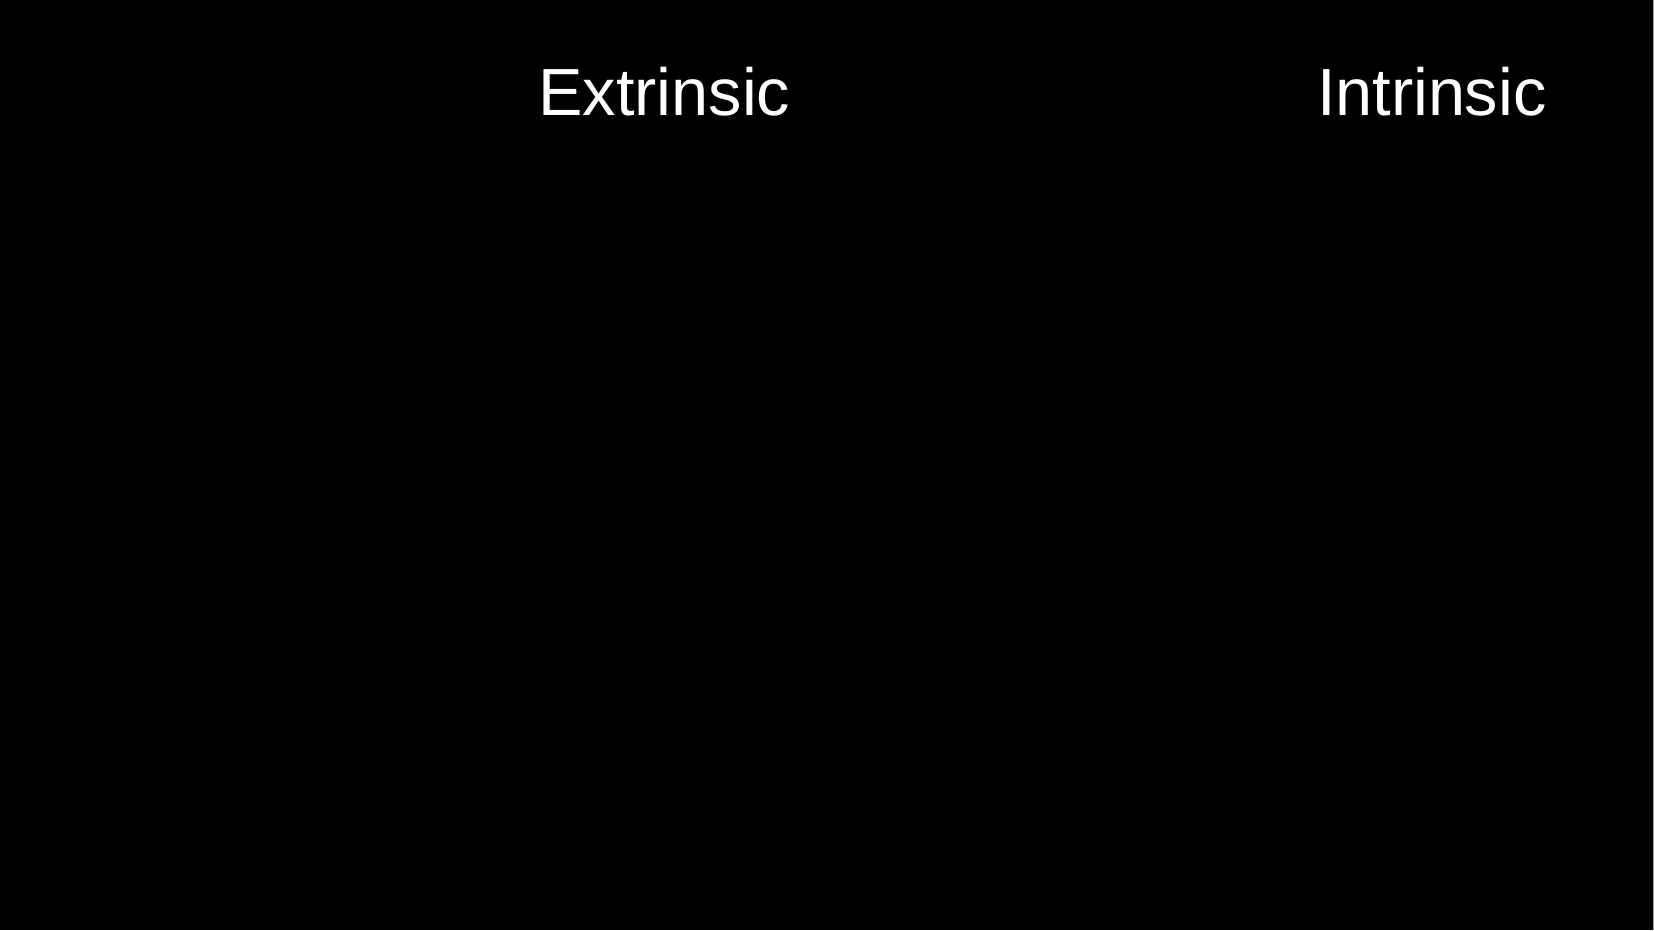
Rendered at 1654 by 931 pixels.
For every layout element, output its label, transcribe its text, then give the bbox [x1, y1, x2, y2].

list Extrinsic [531, 29, 798, 156]
list Intrinsic [1299, 29, 1565, 156]
